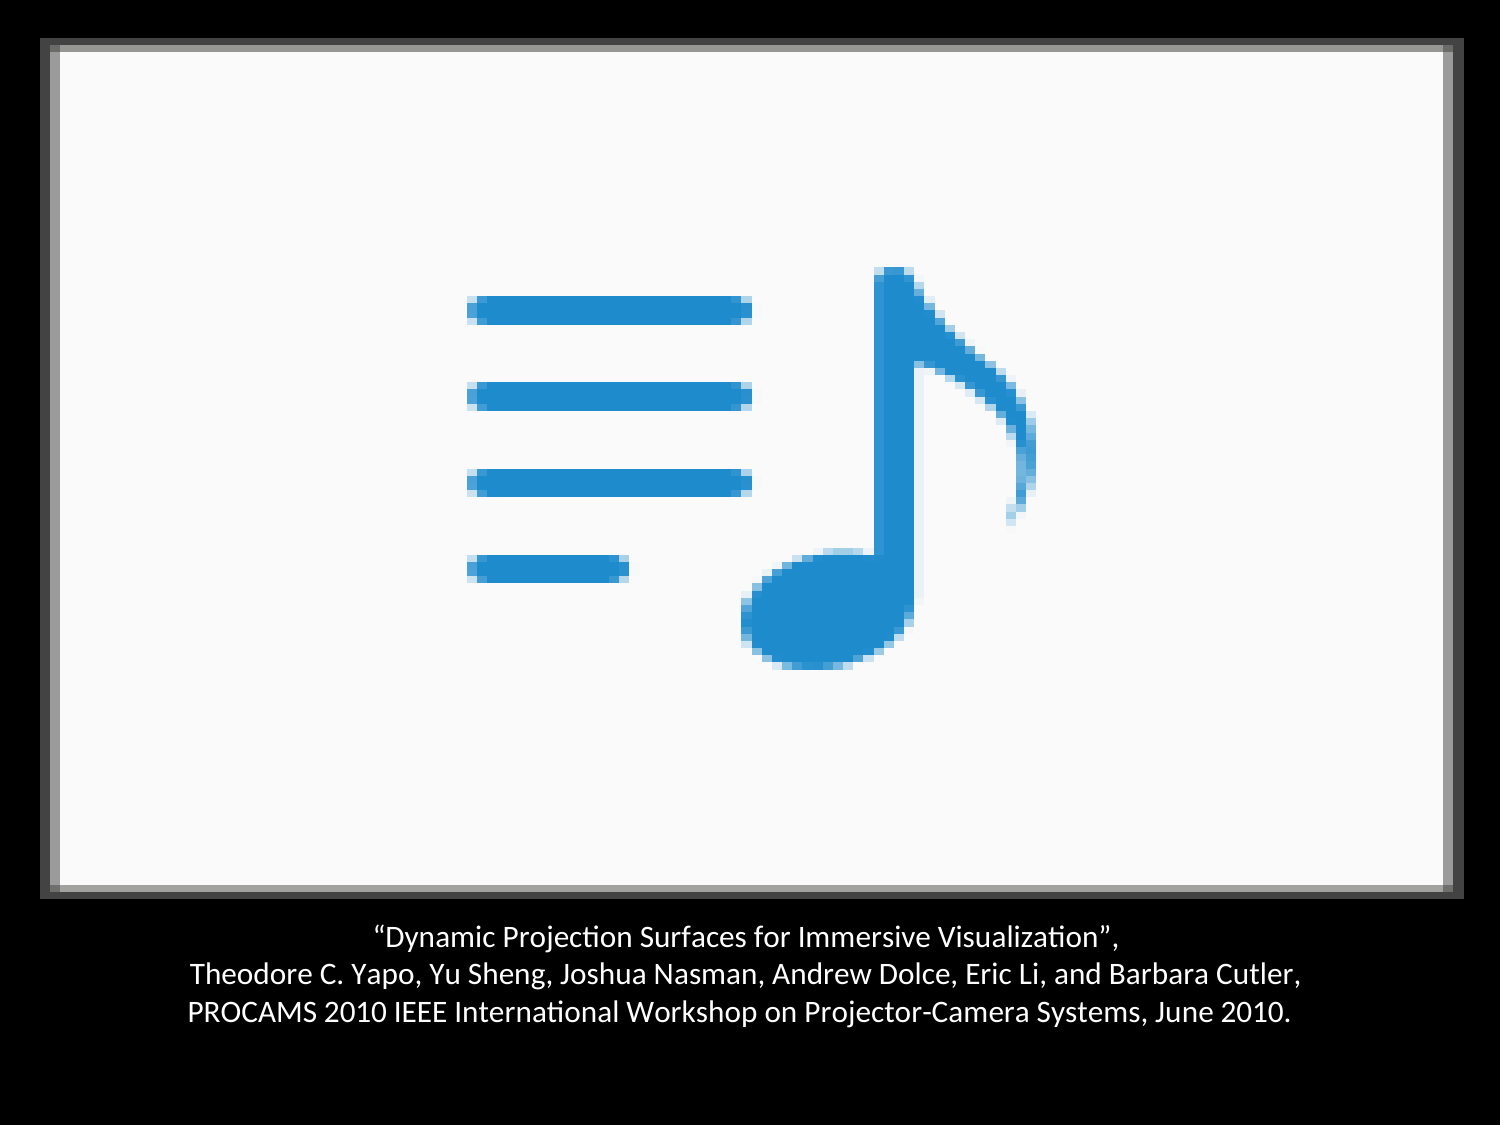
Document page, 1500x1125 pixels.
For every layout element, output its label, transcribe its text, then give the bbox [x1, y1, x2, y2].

text_box “Dynamic Projection Surfaces for Immersive Visualization”, Theodore C. Yapo, Yu Sheng, Joshua Nasman, Andrew Dolce, Eric Li, and Barbara Cutler, PROCAMS 2010 IEEE International Workshop on Projector-Camera Systems, June 2010. [0, 908, 1500, 1037]
text_box [39, 37, 1465, 901]
